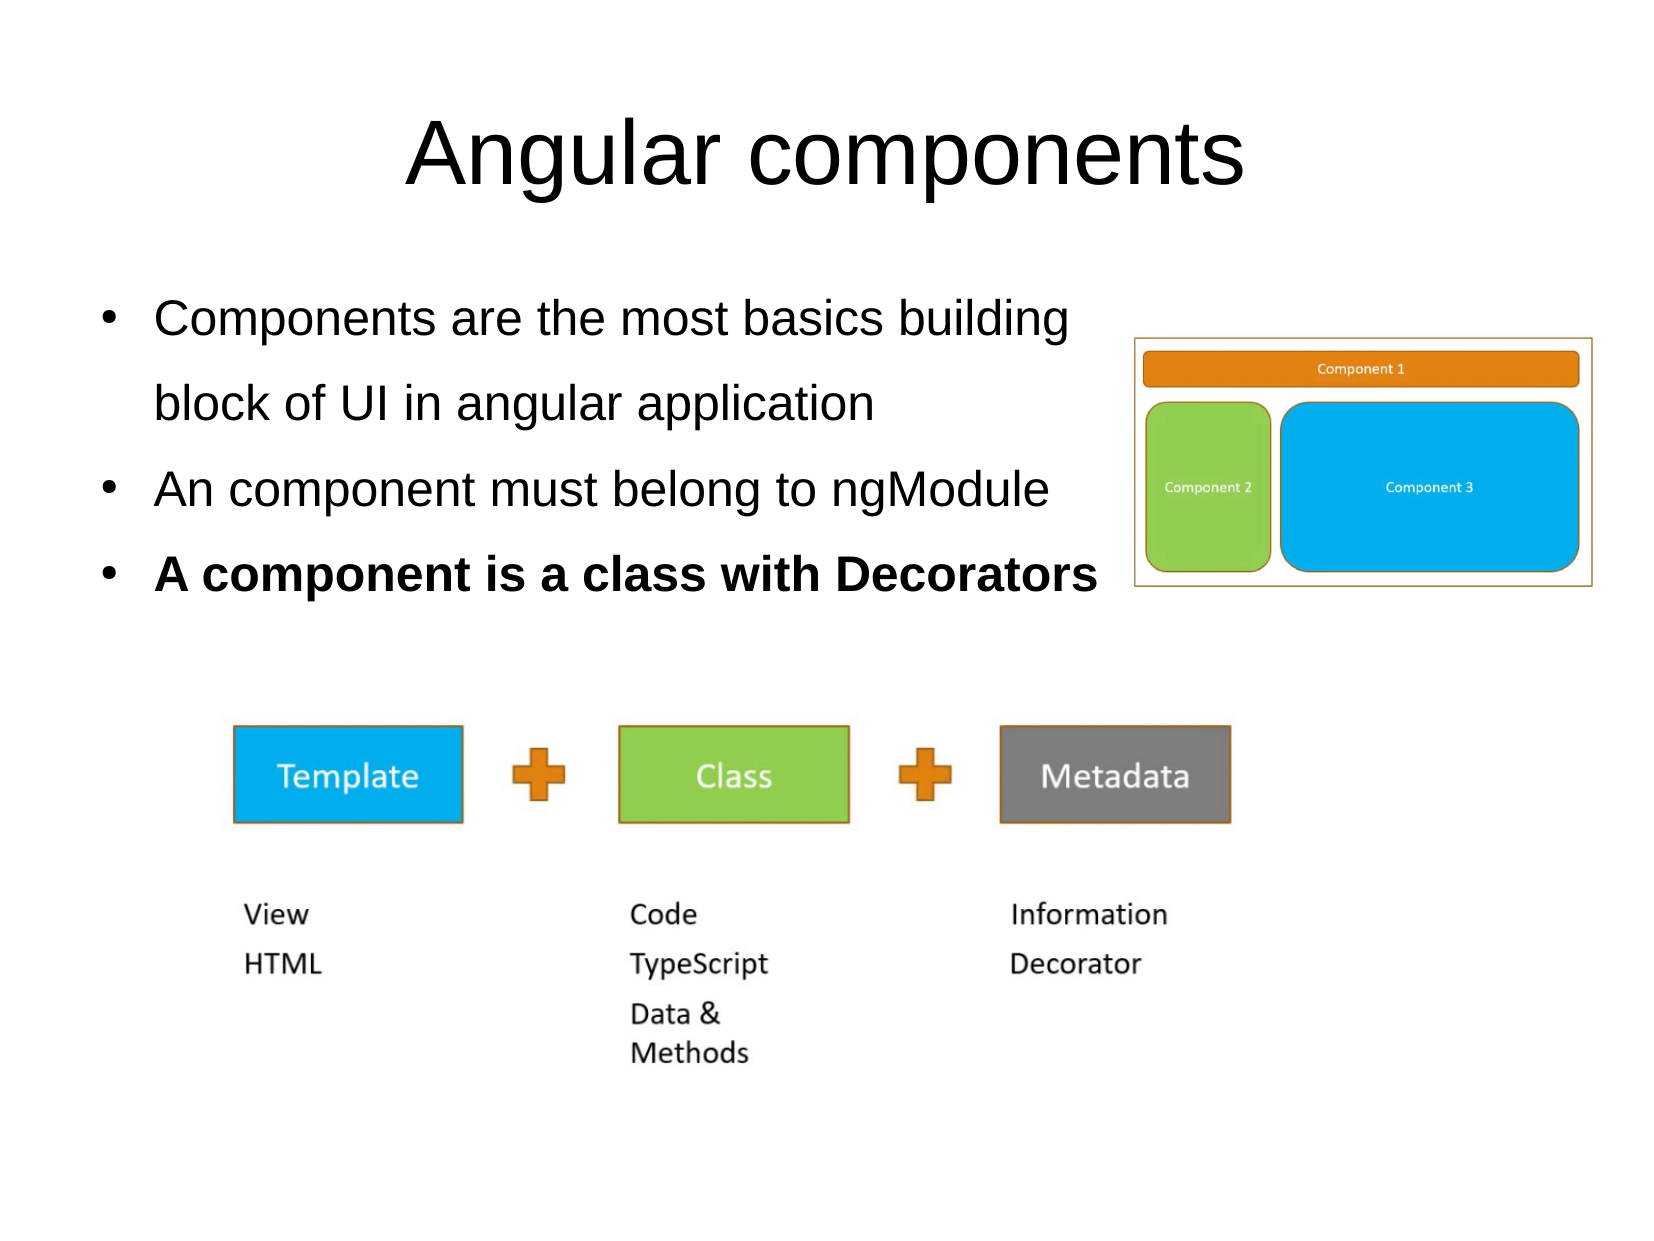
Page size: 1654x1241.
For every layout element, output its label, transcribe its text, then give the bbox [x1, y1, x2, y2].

title Angular components [82, 49, 1571, 257]
picture [215, 689, 1272, 1080]
picture [1126, 327, 1595, 590]
list Components are the most basics building block of UI in angular application An component must belong to ngModule A component is a class with Decorators [82, 290, 1571, 1010]
